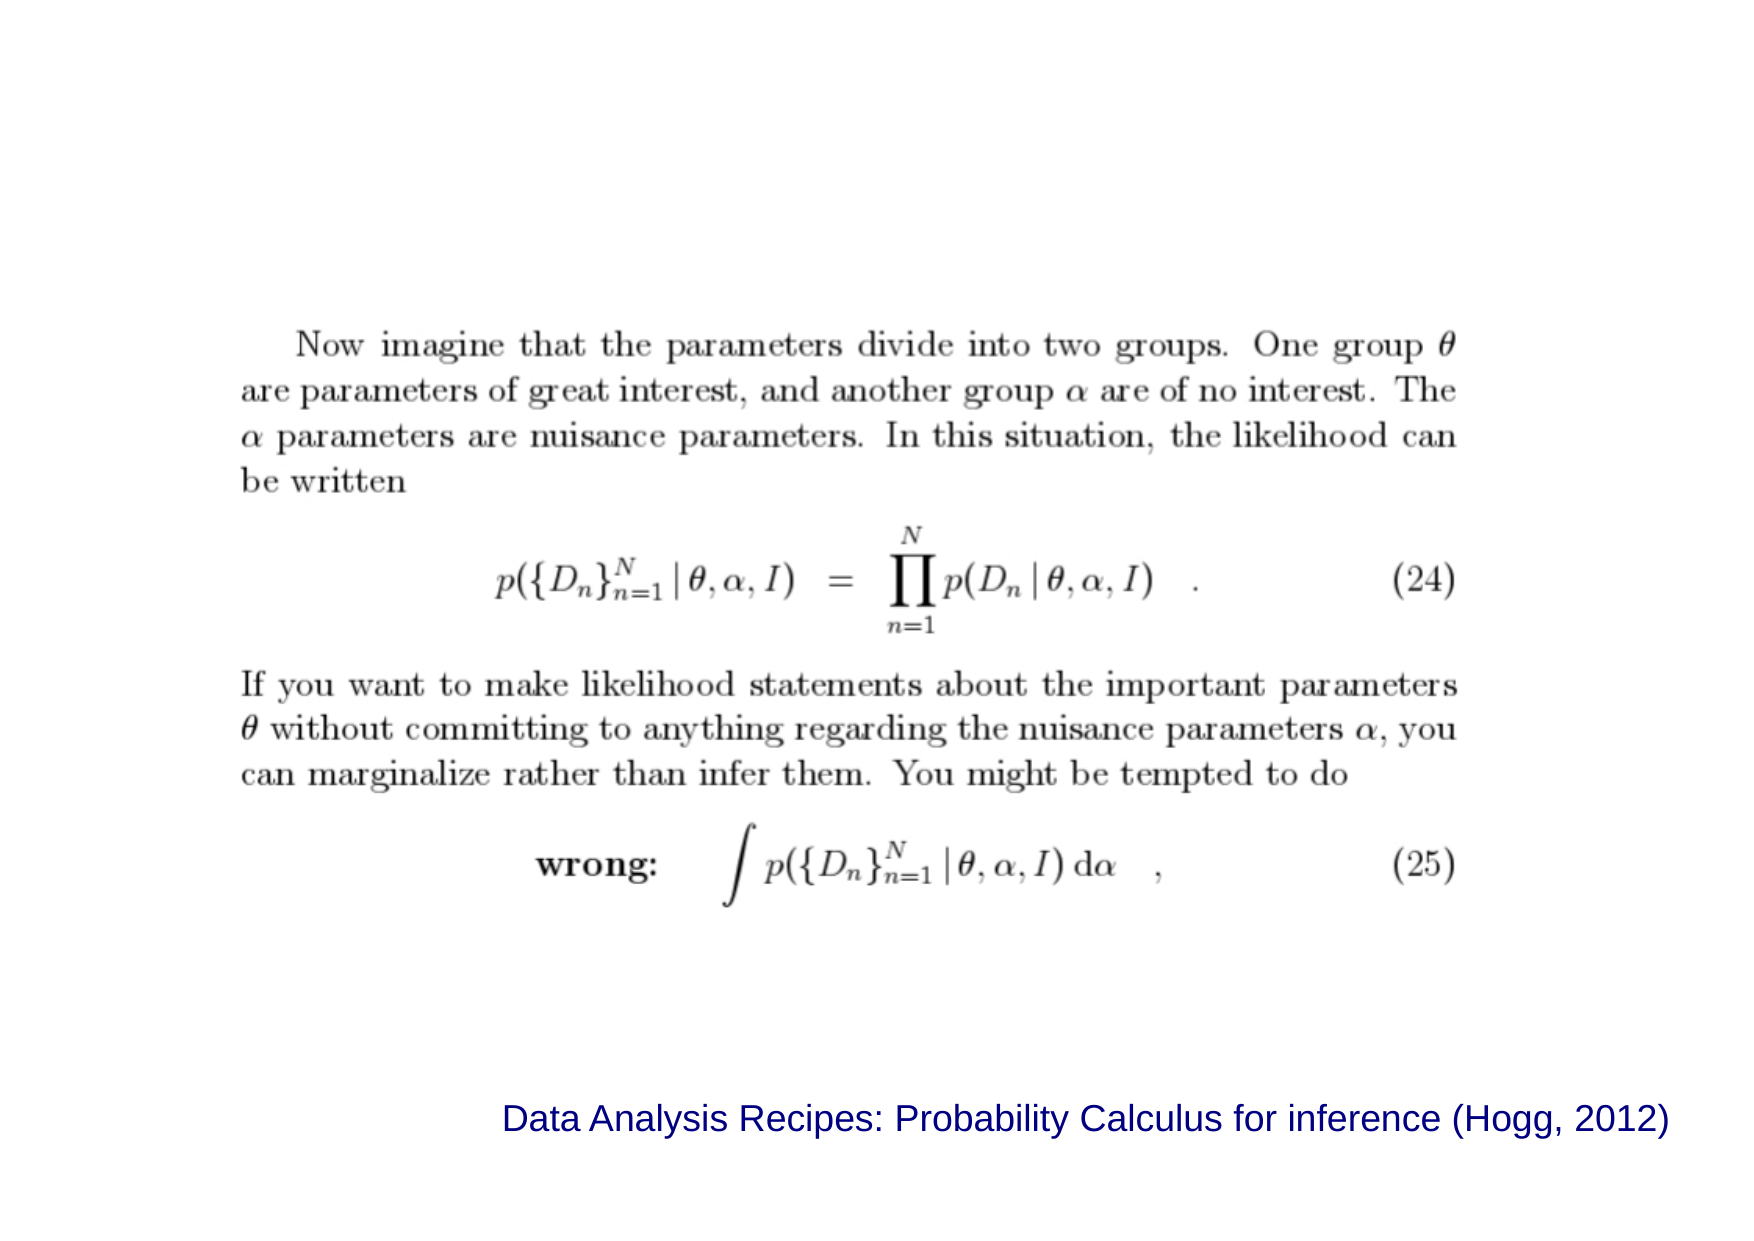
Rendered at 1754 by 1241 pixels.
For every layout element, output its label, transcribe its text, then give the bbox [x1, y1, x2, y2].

text_box Data Analysis Recipes: Probability Calculus for inference (Hogg, 2012) [487, 1089, 1685, 1147]
picture [200, 316, 1570, 931]
